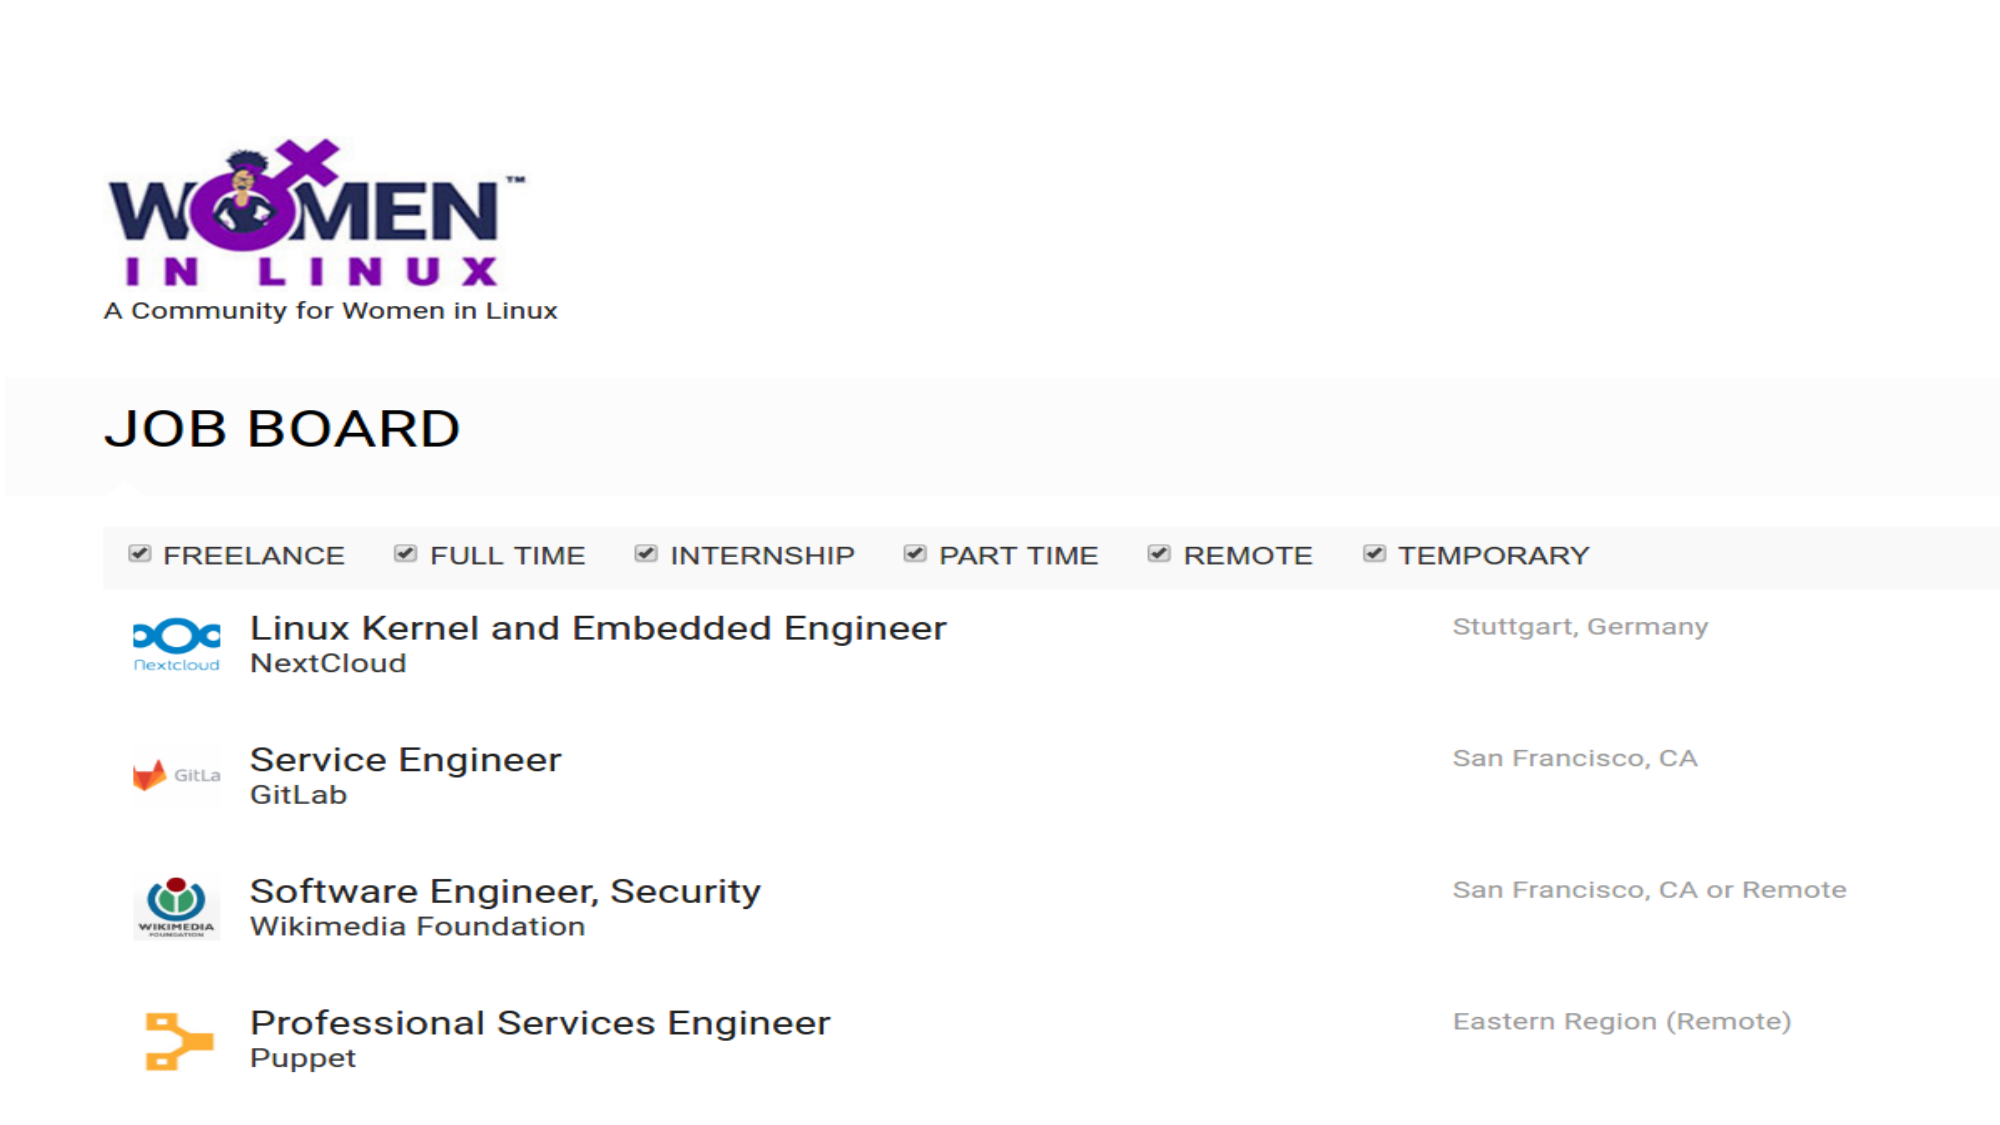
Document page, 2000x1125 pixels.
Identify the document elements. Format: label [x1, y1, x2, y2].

picture [5, 107, 2000, 1096]
